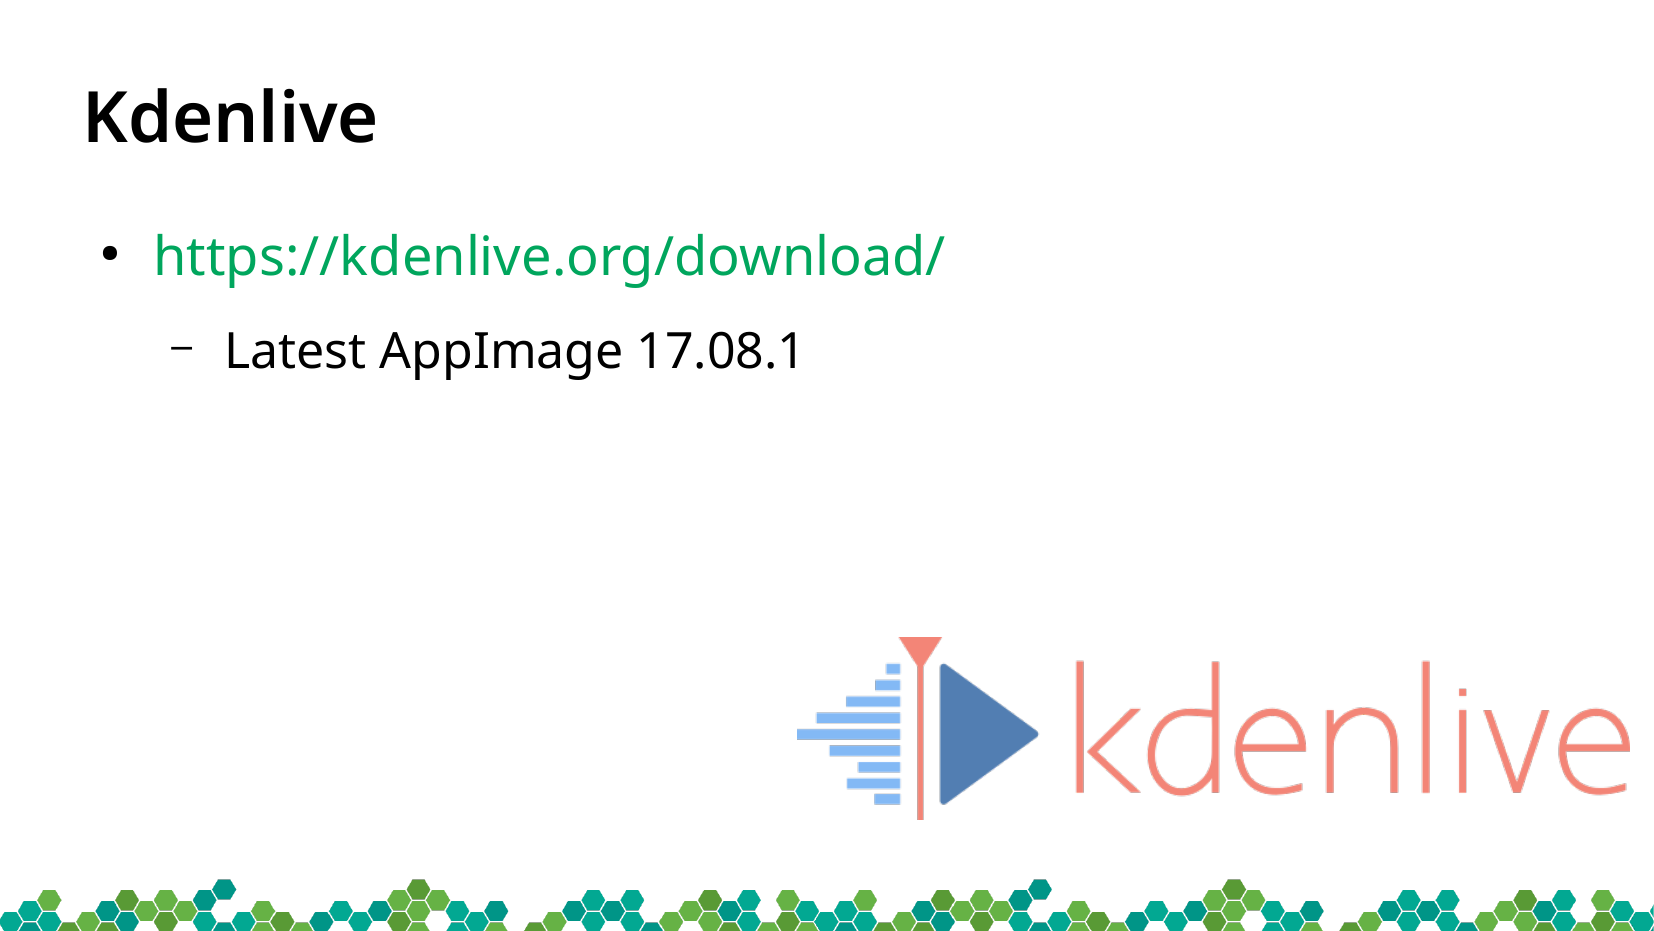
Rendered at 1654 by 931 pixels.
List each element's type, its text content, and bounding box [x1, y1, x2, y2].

list https://kdenlive.org/download/ Latest AppImage 17.08.1 [82, 217, 1571, 758]
picture [797, 637, 1630, 820]
title Kdenlive [82, 37, 1571, 193]
picture [0, 871, 1654, 931]
